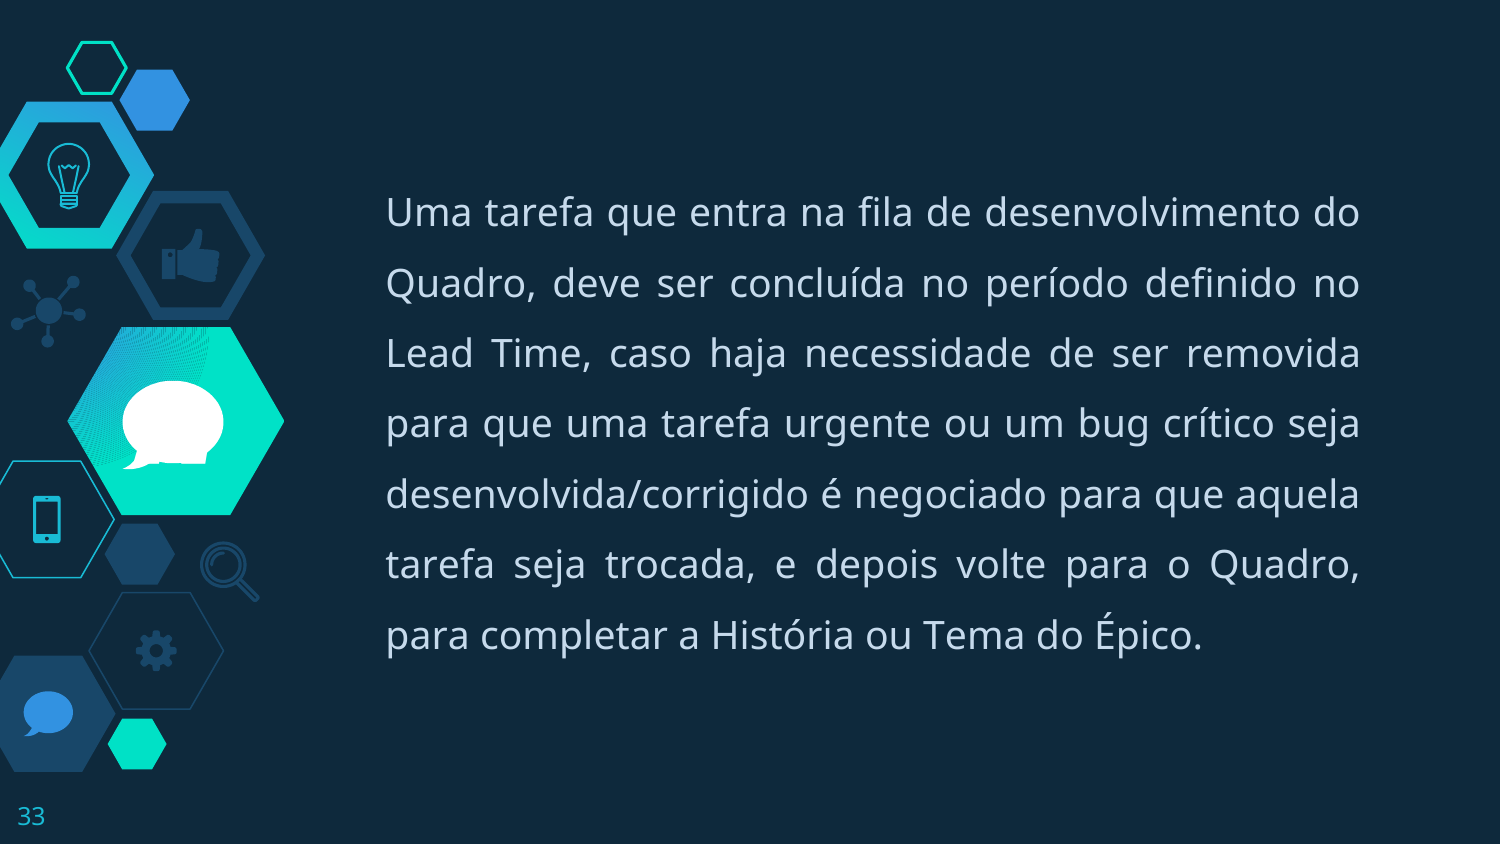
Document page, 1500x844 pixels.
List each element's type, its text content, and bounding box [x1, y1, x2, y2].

text_box 33 [2, 785, 93, 844]
text_box [122, 380, 223, 469]
list Uma tarefa que entra na fila de desenvolvimento do Quadro, deve ser concluída no período definido no Lead Time, caso haja necessidade de ser removida para que uma tarefa urgente ou um bug crítico seja desenvolvida/corrigido é negociado para que aquela tarefa seja trocada, e depois volte para o Quadro, para completar a História ou Tema do Épico. [346, 138, 1378, 683]
